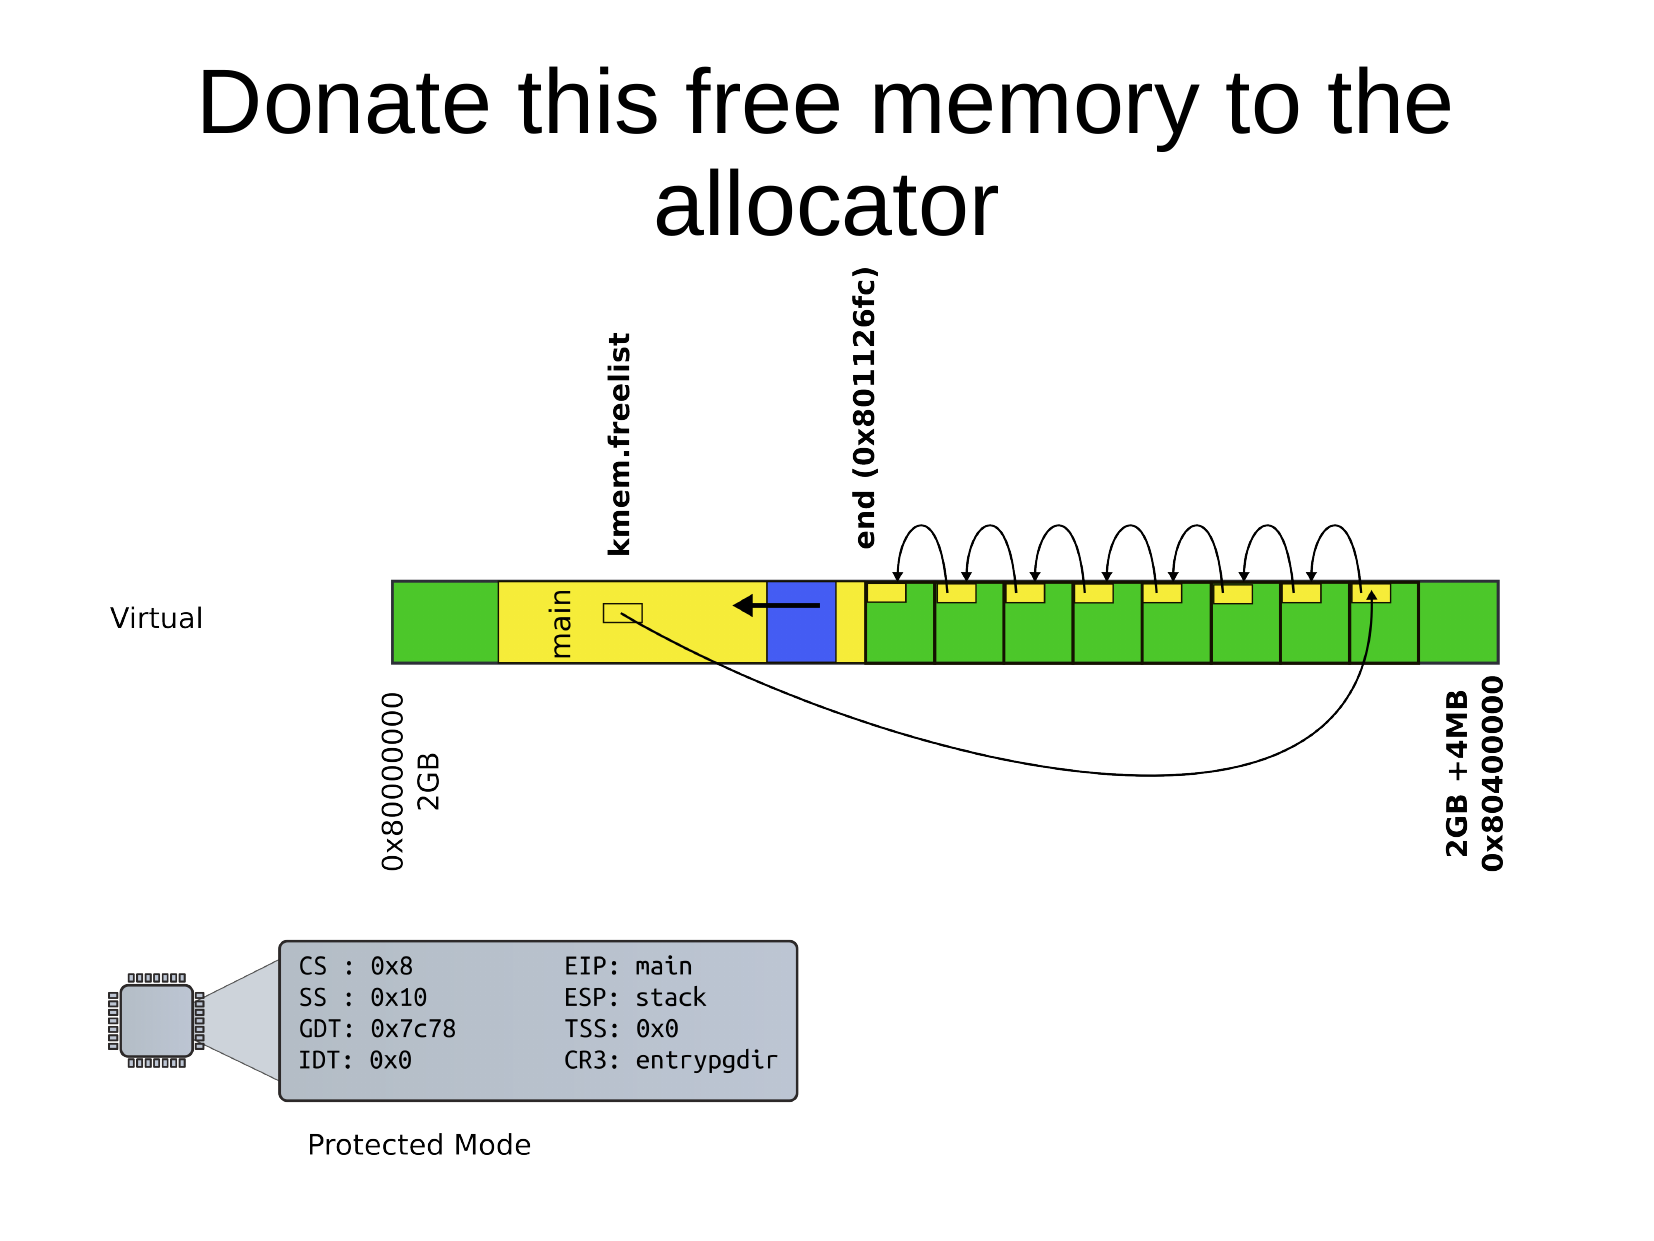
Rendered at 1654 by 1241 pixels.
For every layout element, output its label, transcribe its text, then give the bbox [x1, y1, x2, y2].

picture [108, 268, 1503, 1156]
title Donate this free memory to the allocator [82, 49, 1571, 257]
